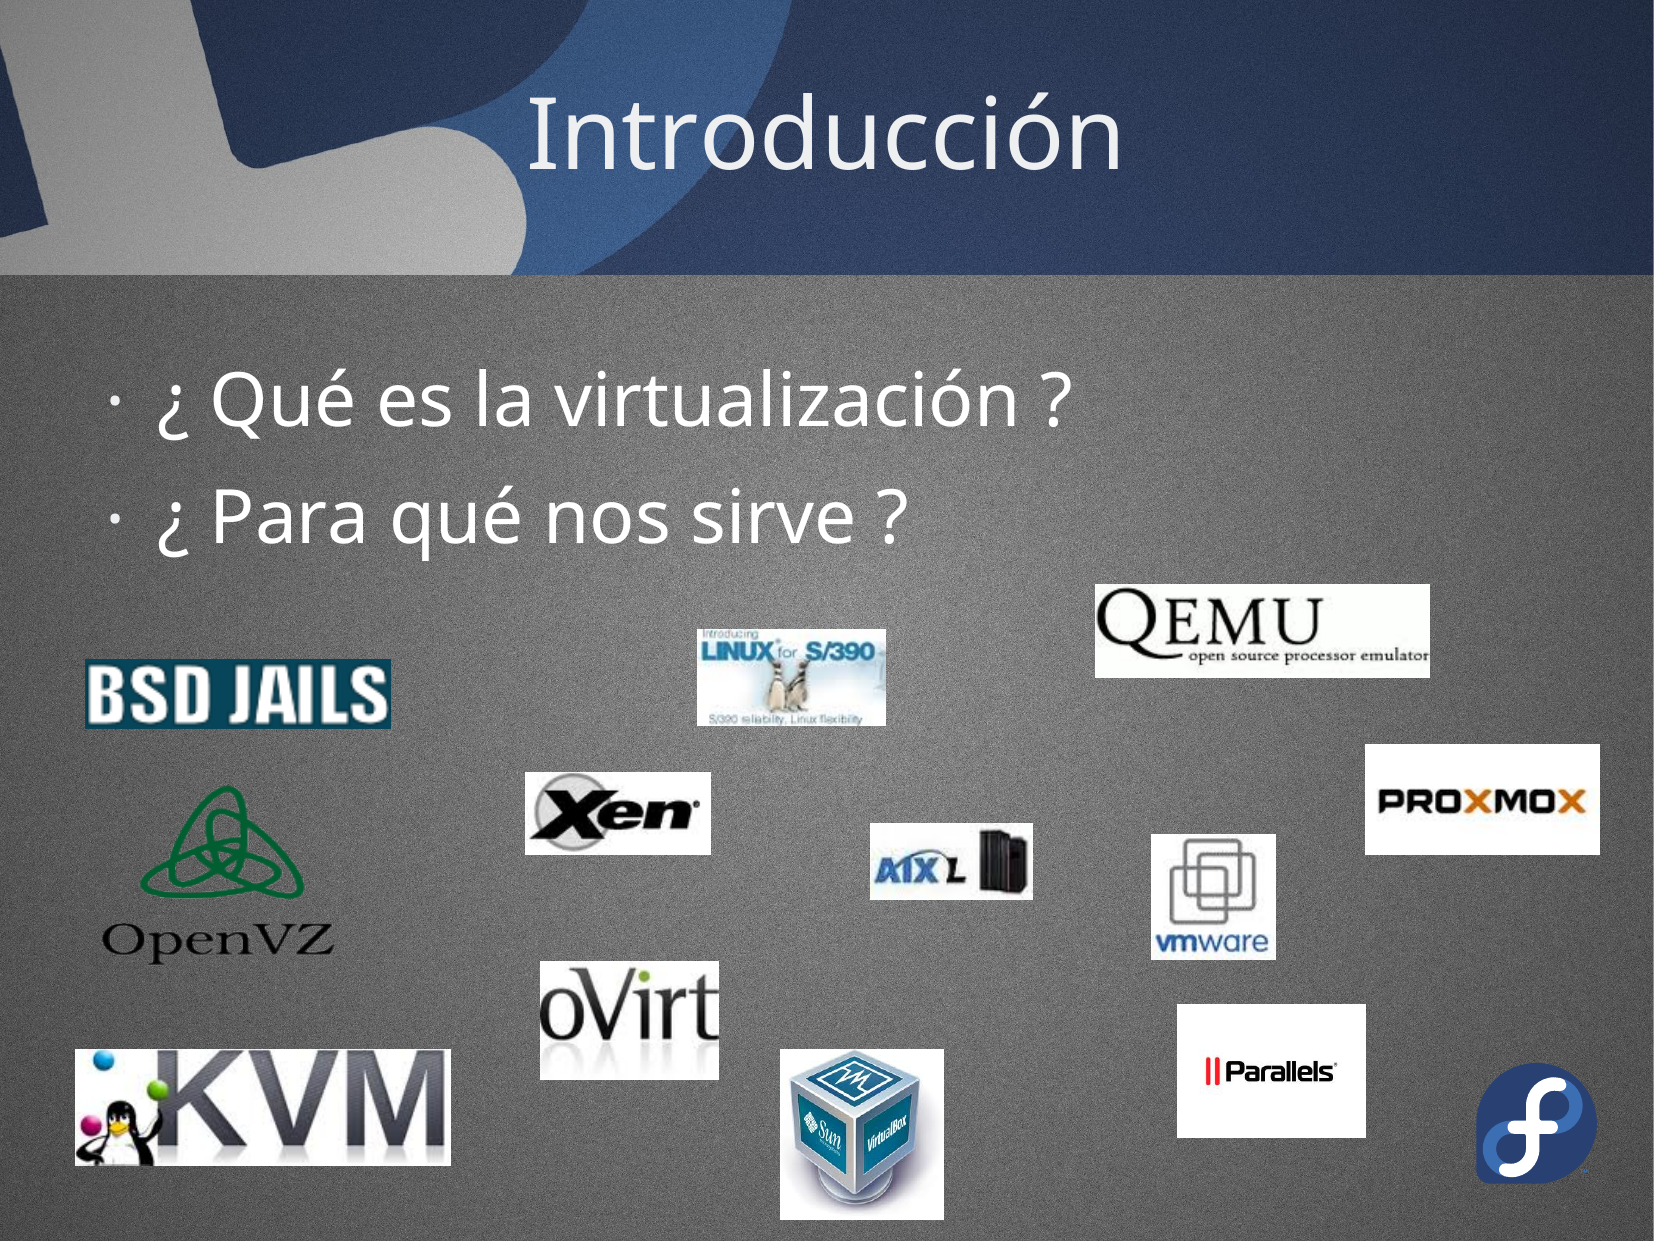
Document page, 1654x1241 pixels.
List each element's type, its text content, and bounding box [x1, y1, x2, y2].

text_box ¿ Qué es la virtualización ? ¿ Para qué nos sirve ? [88, 354, 1565, 1241]
picture [697, 629, 886, 726]
picture [89, 665, 124, 724]
picture [229, 665, 250, 724]
picture [130, 664, 170, 725]
picture [321, 664, 391, 725]
picture [1151, 834, 1276, 961]
picture [175, 665, 212, 724]
picture [780, 1049, 944, 1220]
picture [525, 772, 711, 856]
text_box Introducción [88, 29, 1565, 237]
picture [1095, 584, 1430, 678]
picture [254, 665, 313, 725]
picture [540, 961, 719, 1081]
picture [870, 823, 1033, 901]
picture [0, 0, 1654, 1241]
picture [1177, 1004, 1366, 1138]
